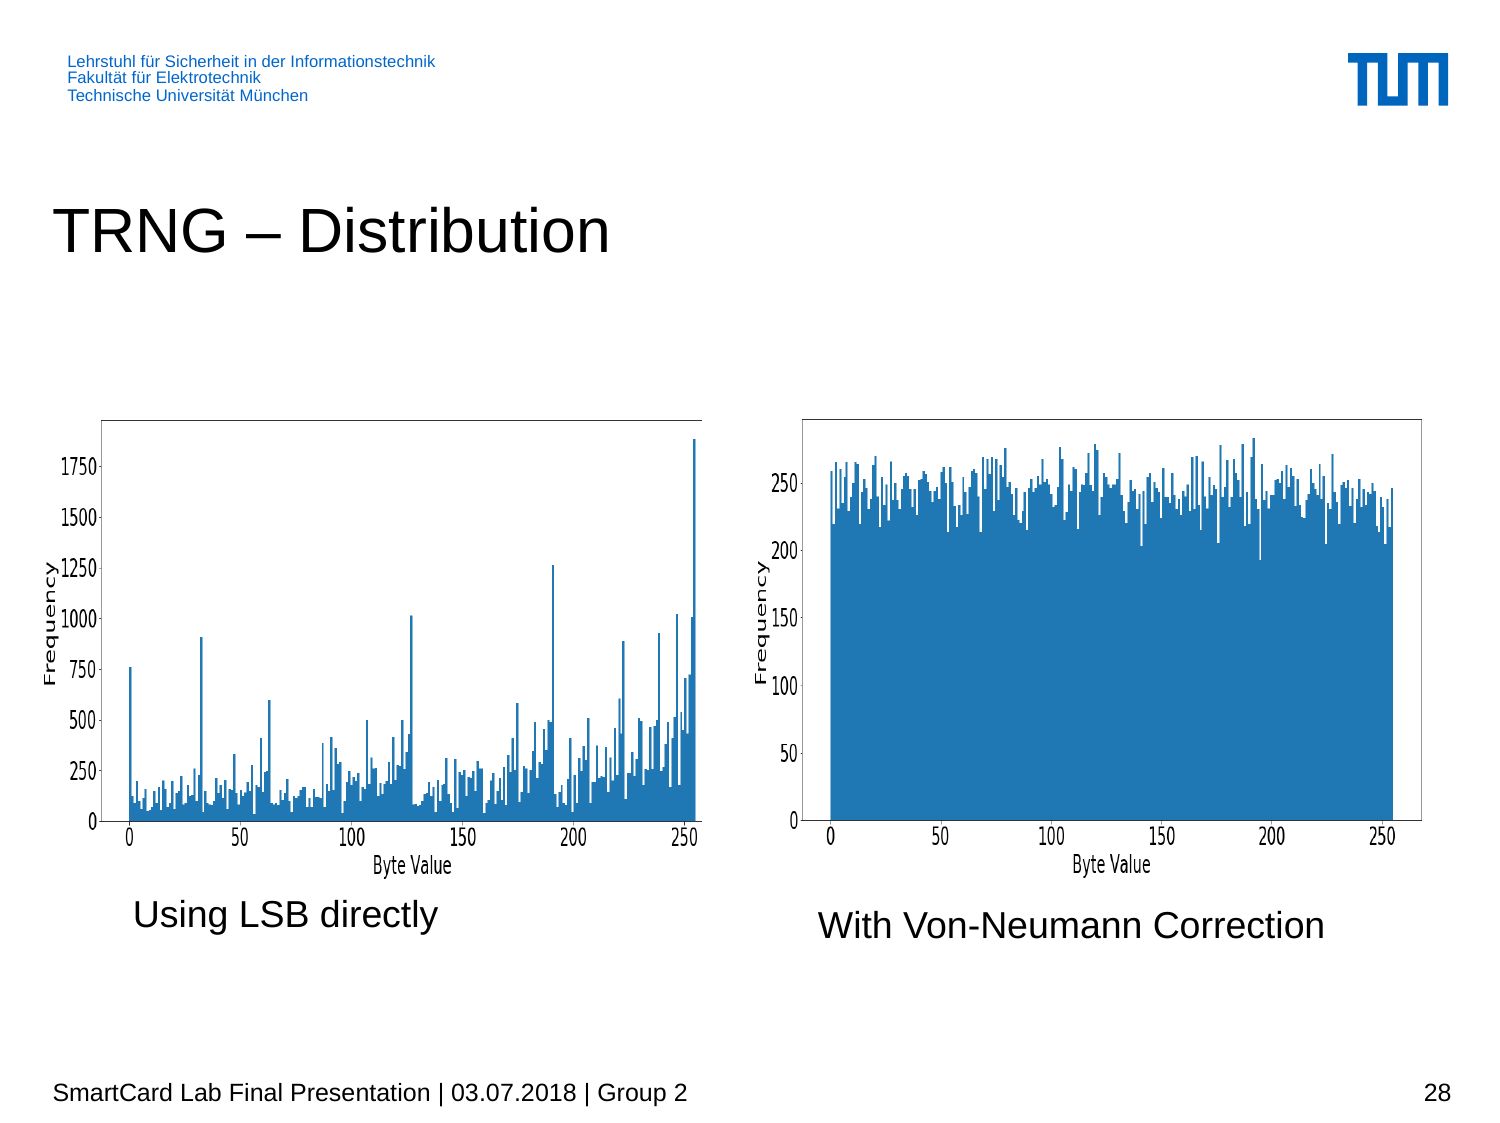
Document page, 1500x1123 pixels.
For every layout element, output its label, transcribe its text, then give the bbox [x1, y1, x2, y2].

picture [0, 355, 1500, 887]
text_box Using LSB directly [118, 886, 697, 944]
title TRNG – Distribution [52, 195, 1453, 266]
text_box With Von-Neumann Correction [803, 897, 1359, 955]
